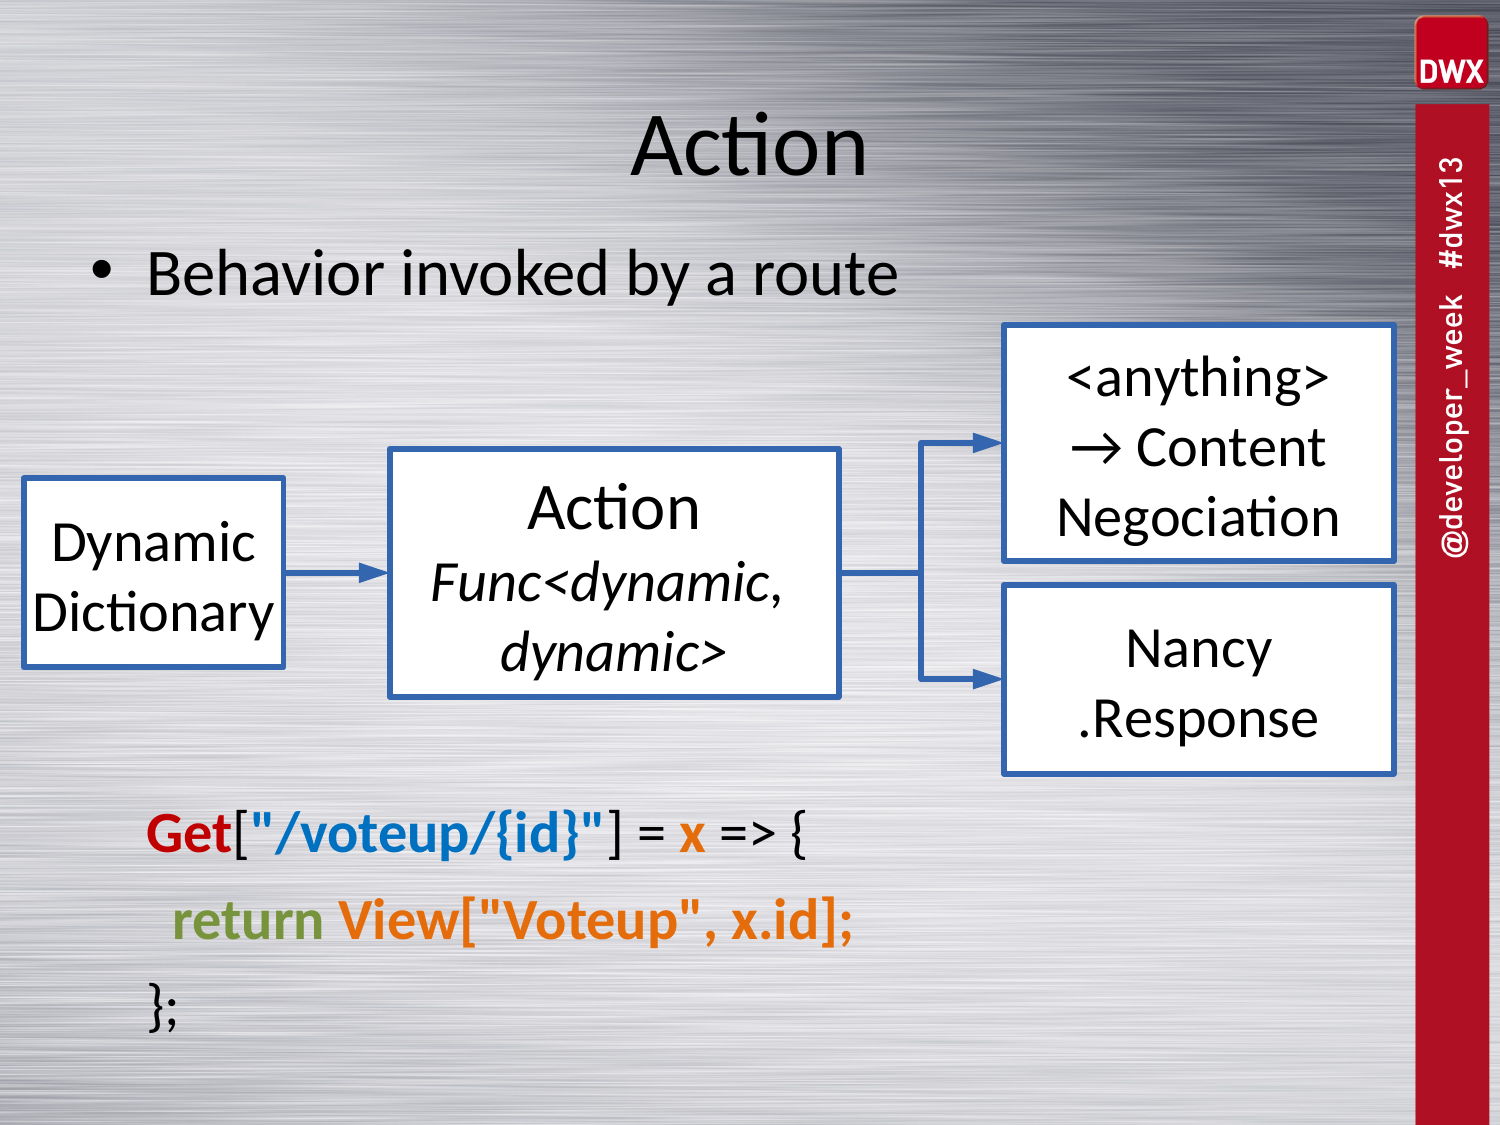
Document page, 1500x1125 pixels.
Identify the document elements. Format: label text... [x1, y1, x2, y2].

text_box Action Func<dynamic, dynamic> [389, 448, 839, 697]
text_box Dynamic Dictionary [23, 478, 284, 668]
title Action [75, 45, 1426, 221]
text_box <anything> → Content Negociation [1003, 324, 1394, 562]
picture [0, 0, 1500, 1125]
list Behavior invoked by a route Get["/voteup/{id}"] = x => { return View["Voteup", x.id]; }; [75, 221, 1426, 1046]
text_box Nancy .Response [1003, 584, 1394, 774]
